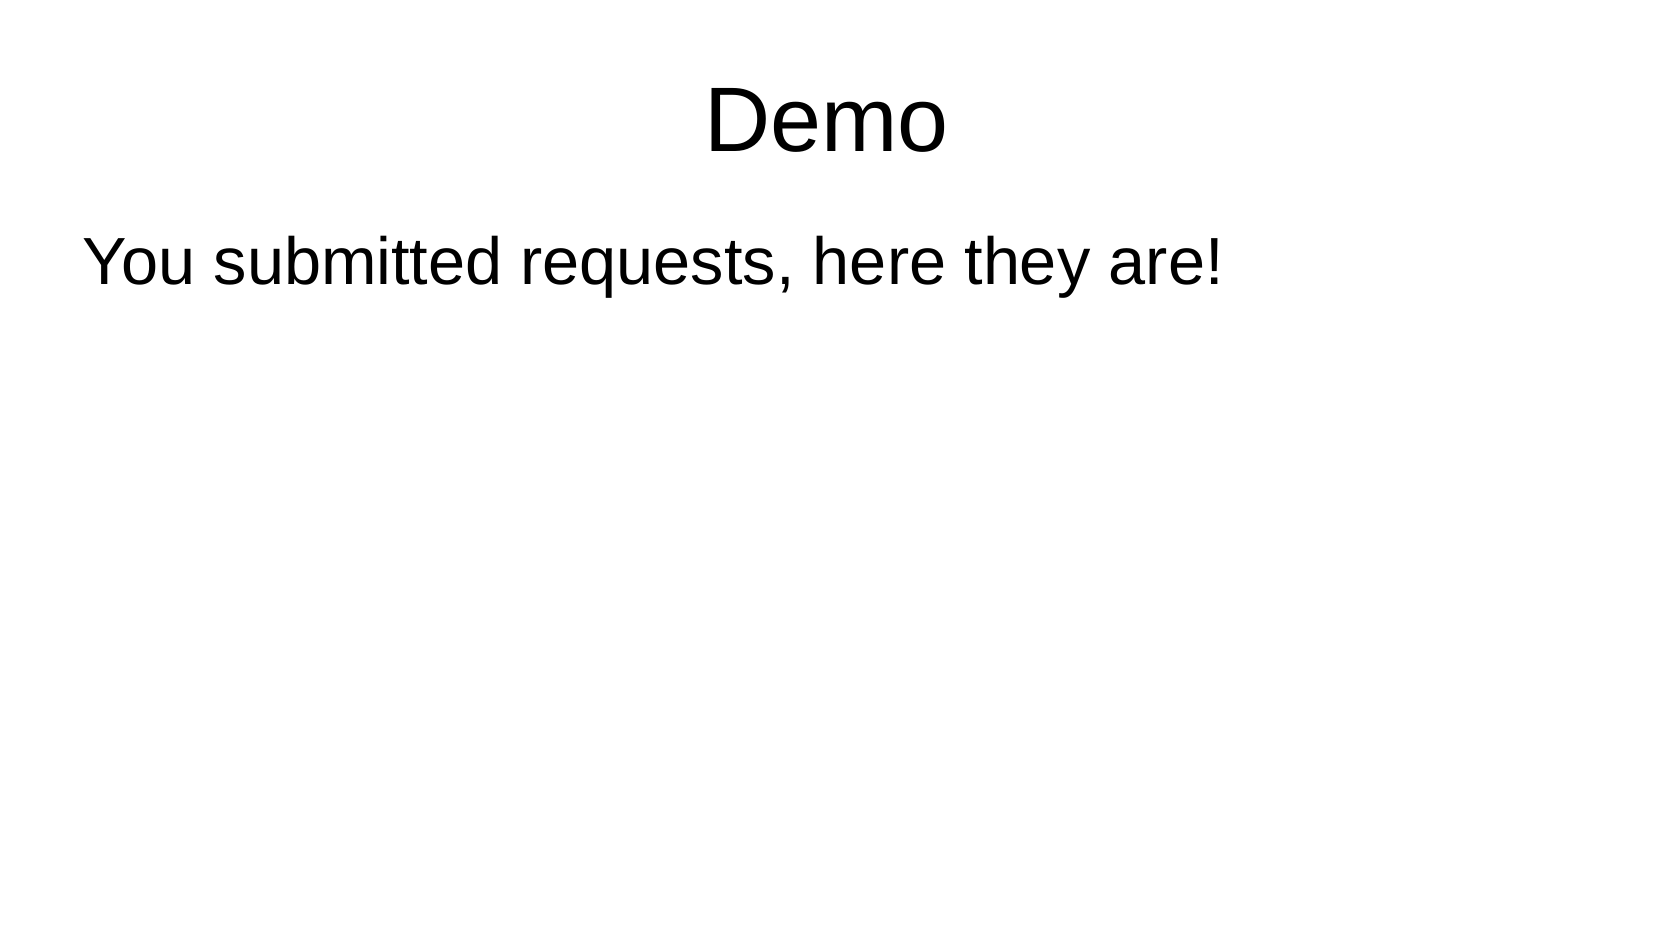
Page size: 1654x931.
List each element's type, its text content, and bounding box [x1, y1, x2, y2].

title Demo [82, 37, 1571, 193]
list You submitted requests, here they are! [82, 217, 1571, 758]
